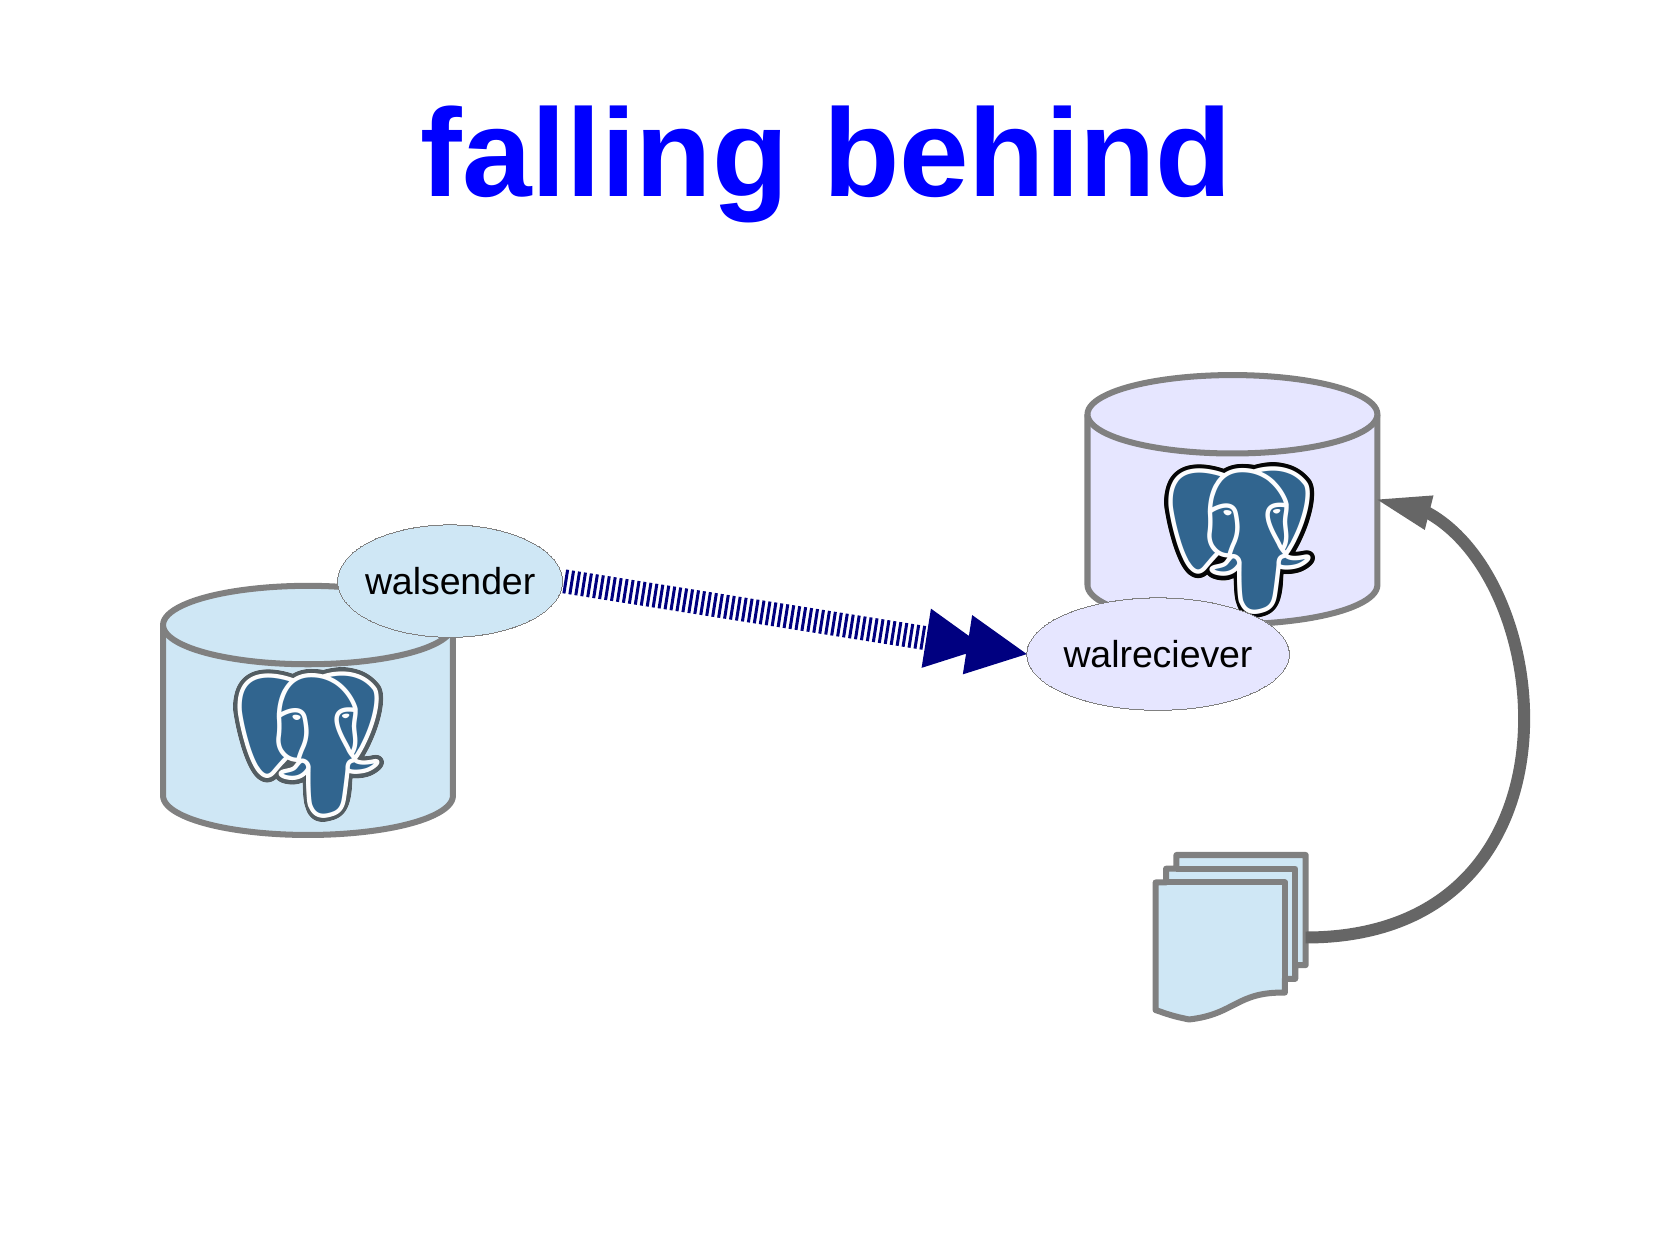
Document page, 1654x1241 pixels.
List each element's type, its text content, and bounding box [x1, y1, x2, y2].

text_box [1261, 618, 1311, 623]
text_box walsender [337, 524, 563, 638]
picture [1164, 462, 1315, 618]
picture [233, 667, 384, 822]
title falling behind [82, 49, 1571, 257]
text_box [1155, 855, 1306, 1020]
text_box [163, 585, 453, 835]
text_box [1087, 375, 1378, 618]
text_box walreciever [1026, 597, 1290, 711]
